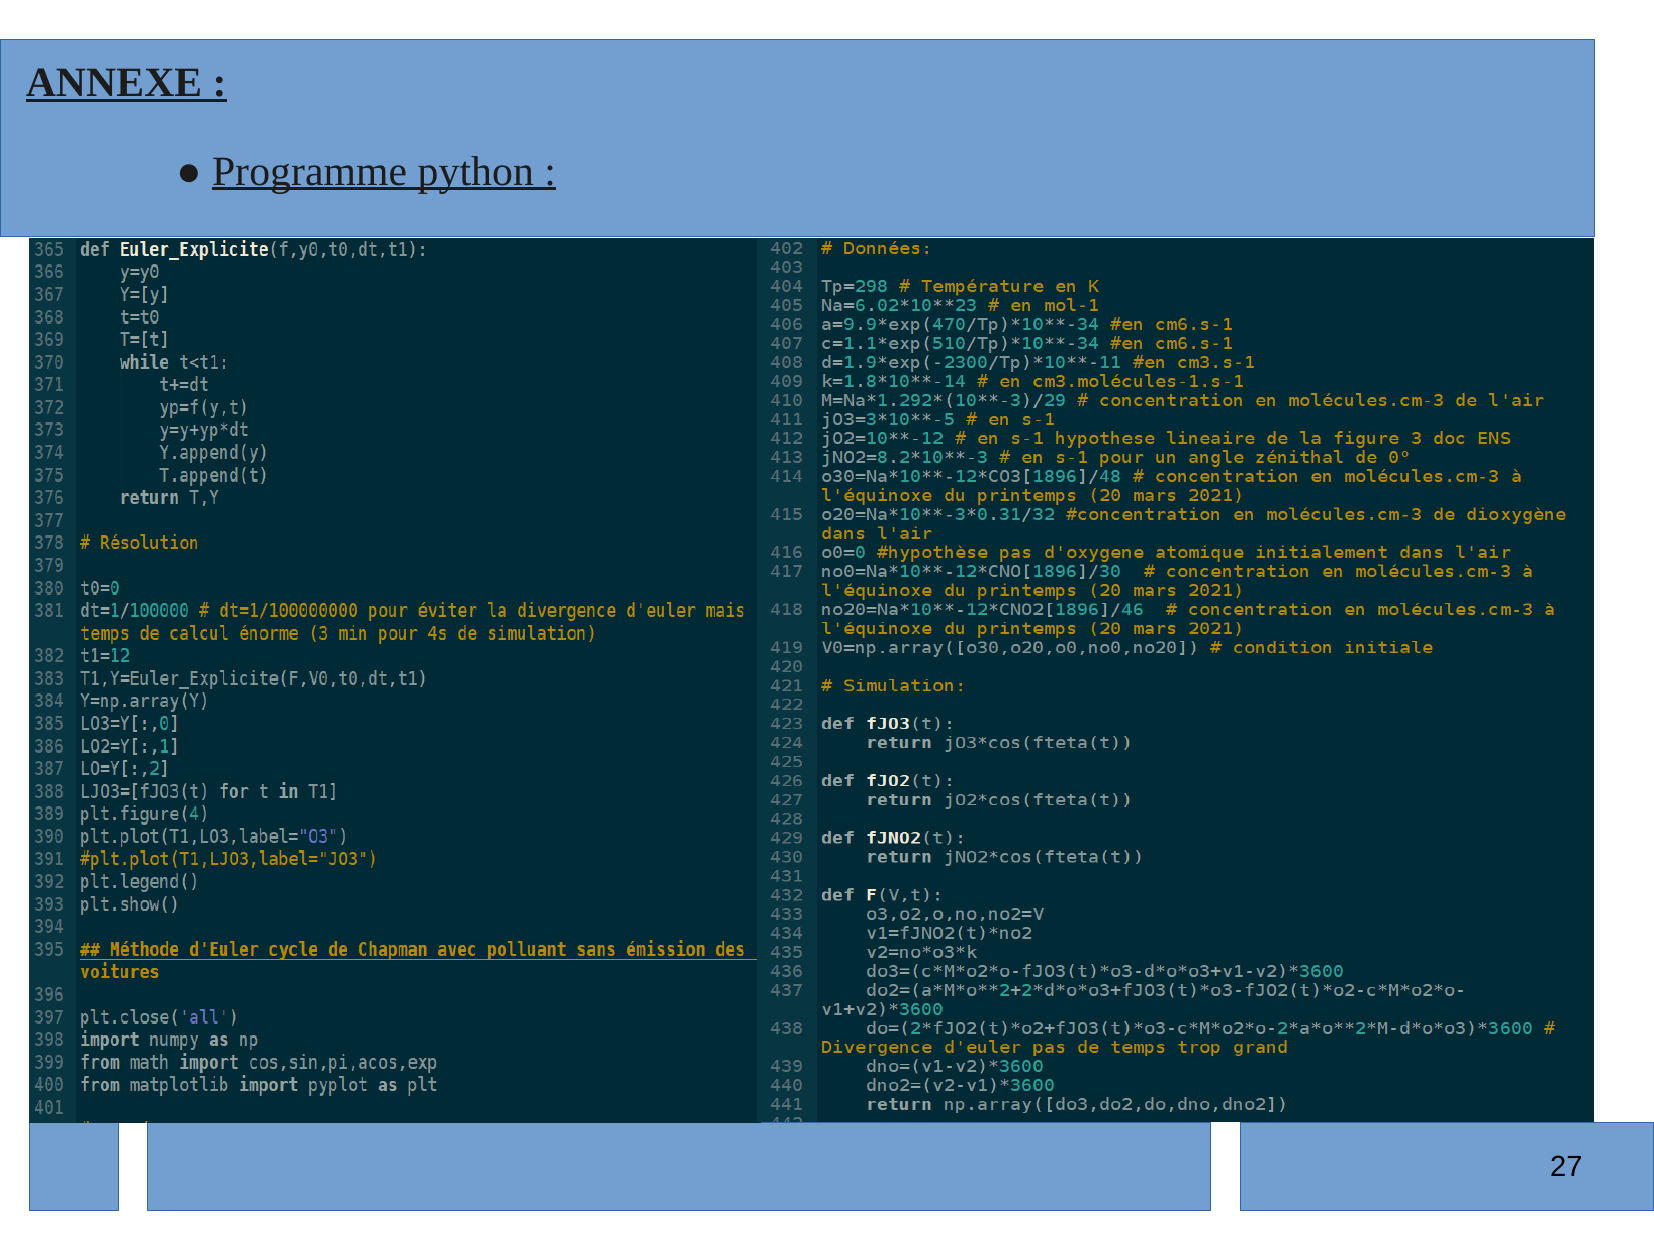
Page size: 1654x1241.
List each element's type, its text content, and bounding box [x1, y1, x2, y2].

picture [823, 375, 828, 386]
picture [162, 740, 167, 752]
picture [900, 1102, 908, 1109]
picture [339, 606, 346, 614]
picture [1225, 338, 1229, 348]
picture [438, 946, 446, 955]
picture [867, 509, 876, 519]
picture [891, 414, 895, 424]
picture [82, 969, 88, 977]
picture [1134, 626, 1143, 633]
picture [844, 395, 854, 405]
picture [1218, 569, 1230, 576]
picture [137, 879, 143, 886]
picture [1225, 585, 1229, 595]
picture [246, 630, 256, 639]
picture [299, 851, 304, 863]
picture [309, 1059, 316, 1068]
picture [947, 338, 951, 348]
picture [1206, 607, 1218, 614]
picture [329, 606, 336, 614]
picture [1319, 474, 1330, 481]
picture [1035, 433, 1040, 443]
picture [122, 494, 128, 503]
picture [240, 946, 248, 954]
picture [200, 472, 205, 485]
picture [833, 452, 837, 462]
picture [1423, 550, 1430, 557]
text_box ANNEXE : [25, 59, 1001, 153]
picture [210, 1036, 218, 1045]
picture [220, 1077, 227, 1090]
picture [111, 943, 129, 955]
picture [251, 1082, 262, 1095]
picture [822, 395, 831, 405]
picture [92, 649, 96, 661]
picture [867, 566, 876, 576]
picture [1095, 512, 1107, 519]
picture [1091, 300, 1095, 310]
picture [206, 1060, 212, 1067]
picture [1152, 360, 1163, 367]
picture [321, 785, 325, 797]
picture [1011, 588, 1018, 595]
picture [458, 946, 474, 955]
picture [141, 851, 145, 863]
picture [980, 1080, 984, 1090]
picture [1311, 451, 1319, 462]
picture [309, 946, 317, 955]
picture [758, 283, 816, 1123]
picture [1356, 569, 1365, 576]
picture [81, 901, 88, 914]
picture [828, 889, 835, 900]
picture [1247, 357, 1251, 367]
picture [210, 427, 215, 440]
picture [122, 1036, 128, 1045]
picture [83, 242, 93, 255]
picture [151, 333, 158, 344]
picture [924, 452, 928, 462]
picture [869, 338, 873, 348]
picture [573, 630, 584, 639]
picture [1275, 455, 1285, 462]
picture [1008, 379, 1018, 386]
picture [1102, 357, 1106, 367]
picture [1341, 550, 1354, 557]
picture [508, 630, 524, 639]
picture [278, 630, 292, 639]
picture [1089, 645, 1096, 652]
picture [121, 969, 128, 977]
picture [349, 606, 356, 614]
picture [1041, 588, 1059, 599]
picture [538, 946, 550, 955]
picture [309, 606, 316, 614]
picture [29, 238, 75, 1124]
picture [157, 878, 167, 887]
picture [1047, 414, 1051, 424]
picture [1130, 341, 1141, 348]
picture [166, 942, 178, 955]
picture [81, 811, 88, 824]
picture [835, 1004, 839, 1014]
picture [151, 608, 167, 612]
picture [131, 1033, 138, 1045]
picture [1117, 455, 1124, 462]
picture [668, 947, 674, 955]
picture [1264, 398, 1274, 405]
picture [1184, 569, 1196, 576]
picture [210, 675, 215, 688]
picture [101, 536, 107, 548]
picture [737, 946, 743, 954]
picture [1352, 607, 1363, 614]
picture [250, 1036, 257, 1049]
picture [889, 493, 896, 500]
picture [399, 946, 421, 955]
picture [1191, 376, 1195, 386]
picture [146, 901, 158, 910]
picture [1024, 319, 1028, 329]
picture [212, 472, 226, 481]
picture [131, 1059, 142, 1068]
picture [1117, 398, 1130, 405]
picture [945, 966, 954, 976]
picture [844, 531, 852, 538]
picture [922, 928, 935, 938]
picture [956, 852, 969, 862]
picture [1167, 322, 1176, 329]
picture [1030, 455, 1041, 462]
picture [335, 942, 347, 955]
picture [132, 604, 136, 616]
picture [891, 376, 895, 386]
picture [608, 946, 614, 954]
picture [913, 300, 917, 310]
picture [379, 946, 391, 959]
picture [191, 1059, 203, 1072]
picture [945, 985, 954, 995]
picture [958, 395, 962, 405]
picture [653, 607, 663, 616]
picture [1189, 360, 1198, 367]
picture [1041, 493, 1059, 504]
picture [902, 566, 906, 576]
picture [101, 851, 105, 863]
picture [221, 603, 227, 616]
picture [968, 946, 973, 957]
picture [201, 603, 207, 616]
picture [1236, 376, 1240, 386]
picture [1206, 512, 1218, 519]
picture [1134, 645, 1141, 652]
picture [1330, 569, 1341, 576]
picture [1011, 493, 1018, 500]
picture [394, 630, 400, 639]
picture [1189, 436, 1196, 443]
picture [1412, 398, 1421, 405]
picture [867, 471, 876, 481]
picture [1130, 512, 1141, 519]
picture [1389, 985, 1398, 995]
picture [1011, 626, 1018, 633]
picture [182, 830, 186, 842]
picture [1118, 550, 1130, 557]
picture [986, 436, 996, 443]
picture [822, 300, 826, 310]
picture [1041, 626, 1059, 637]
picture [846, 338, 851, 348]
picture [889, 626, 896, 633]
picture [1130, 322, 1141, 329]
text_box ● Programme python : [176, 147, 1566, 283]
picture [1478, 569, 1487, 576]
picture [838, 452, 846, 462]
picture [1045, 303, 1054, 310]
picture [947, 376, 951, 386]
picture [1013, 509, 1017, 519]
picture [1078, 379, 1087, 386]
picture [1241, 607, 1252, 614]
picture [112, 649, 116, 661]
picture [889, 546, 896, 557]
picture [846, 376, 851, 386]
text_box 27 [1535, 1142, 1625, 1218]
picture [141, 491, 148, 503]
picture [1378, 607, 1387, 614]
picture [1167, 455, 1174, 462]
picture [587, 946, 595, 955]
picture [1389, 512, 1398, 519]
picture [822, 569, 829, 576]
picture [1200, 1023, 1209, 1033]
picture [1489, 433, 1498, 443]
picture [1063, 284, 1074, 291]
picture [121, 355, 133, 368]
picture [190, 472, 195, 485]
picture [1318, 645, 1330, 652]
picture [220, 946, 227, 955]
picture [1035, 471, 1040, 481]
picture [82, 603, 88, 616]
picture [1047, 357, 1051, 367]
picture [260, 851, 264, 863]
picture [1251, 645, 1263, 652]
picture [940, 284, 959, 295]
picture [1173, 474, 1185, 481]
picture [828, 775, 835, 785]
picture [1500, 607, 1510, 614]
picture [889, 588, 896, 595]
picture [627, 946, 645, 955]
picture [902, 509, 906, 519]
picture [945, 546, 952, 557]
picture [81, 833, 88, 846]
picture [1111, 432, 1118, 443]
picture [869, 433, 873, 443]
picture [867, 683, 880, 690]
picture [856, 645, 863, 652]
picture [1200, 455, 1207, 462]
picture [722, 942, 734, 955]
picture [131, 246, 138, 255]
picture [80, 944, 99, 955]
picture [585, 607, 594, 616]
picture [171, 494, 177, 503]
picture [1000, 930, 1007, 938]
picture [1106, 644, 1113, 651]
picture [410, 672, 414, 684]
picture [528, 946, 535, 955]
picture [958, 471, 962, 481]
picture [1018, 303, 1029, 310]
picture [1225, 490, 1229, 500]
picture [658, 947, 664, 955]
picture [1241, 512, 1252, 519]
picture [131, 1082, 142, 1090]
picture [101, 698, 107, 706]
picture [170, 1036, 186, 1049]
picture [280, 946, 293, 959]
picture [81, 1014, 88, 1027]
picture [187, 540, 195, 548]
picture [1295, 569, 1307, 576]
picture [1167, 341, 1176, 348]
picture [1207, 474, 1218, 481]
picture [902, 471, 906, 481]
picture [1225, 623, 1229, 633]
picture [1467, 474, 1476, 481]
picture [1045, 379, 1054, 386]
picture [97, 630, 113, 643]
picture [828, 718, 835, 728]
picture [828, 549, 835, 555]
picture [1056, 432, 1063, 443]
picture [93, 741, 99, 752]
picture [1363, 550, 1374, 557]
picture [924, 433, 928, 443]
picture [142, 1014, 149, 1023]
picture [1267, 512, 1276, 519]
picture [935, 1061, 939, 1071]
picture [1000, 566, 1014, 576]
picture [880, 395, 884, 405]
picture [1035, 566, 1040, 576]
picture [82, 535, 88, 548]
picture [692, 946, 699, 955]
picture [1024, 338, 1028, 348]
picture [112, 1082, 119, 1090]
picture [628, 603, 634, 616]
picture [828, 832, 835, 843]
picture [822, 607, 829, 614]
picture [1113, 357, 1117, 367]
picture [146, 946, 153, 955]
picture [1229, 398, 1241, 405]
picture [846, 357, 851, 367]
picture [989, 911, 996, 919]
picture [1318, 607, 1330, 614]
picture [997, 417, 1007, 424]
picture [97, 763, 109, 773]
picture [1289, 398, 1298, 405]
picture [1080, 452, 1084, 462]
picture [1284, 474, 1296, 481]
picture [384, 607, 390, 616]
picture [151, 494, 158, 503]
picture [706, 607, 714, 616]
picture [1345, 474, 1354, 481]
picture [1236, 966, 1240, 976]
picture [1267, 550, 1274, 557]
picture [217, 449, 226, 458]
picture [240, 1036, 246, 1045]
picture [113, 764, 117, 774]
picture [1541, 512, 1552, 519]
picture [319, 606, 326, 614]
picture [112, 1059, 119, 1068]
picture [394, 946, 399, 955]
picture [339, 630, 347, 639]
picture [82, 851, 88, 864]
picture [878, 604, 887, 614]
picture [81, 878, 88, 891]
picture [839, 568, 846, 574]
picture [939, 683, 952, 690]
picture [880, 928, 884, 938]
picture [92, 1036, 112, 1049]
picture [112, 1036, 118, 1045]
picture [1184, 550, 1198, 557]
picture [1134, 493, 1143, 500]
picture [578, 946, 584, 955]
picture [449, 946, 455, 955]
picture [1356, 645, 1363, 652]
picture [271, 604, 275, 616]
picture [1131, 1045, 1148, 1055]
picture [1011, 604, 1025, 614]
picture [233, 468, 237, 481]
picture [280, 606, 306, 614]
picture [82, 740, 89, 752]
picture [1134, 588, 1143, 595]
picture [1378, 1023, 1387, 1033]
picture [900, 854, 908, 862]
picture [265, 1082, 271, 1090]
picture [160, 1055, 167, 1068]
picture [1225, 319, 1229, 329]
picture [131, 897, 137, 910]
picture [151, 1036, 157, 1045]
picture [1062, 644, 1069, 651]
picture [1033, 1045, 1037, 1055]
picture [156, 946, 163, 955]
picture [956, 911, 963, 919]
picture [1206, 1045, 1214, 1055]
picture [889, 833, 909, 843]
picture [488, 946, 506, 959]
picture [958, 566, 962, 576]
picture [162, 494, 167, 503]
picture [1153, 398, 1163, 405]
picture [359, 630, 365, 639]
